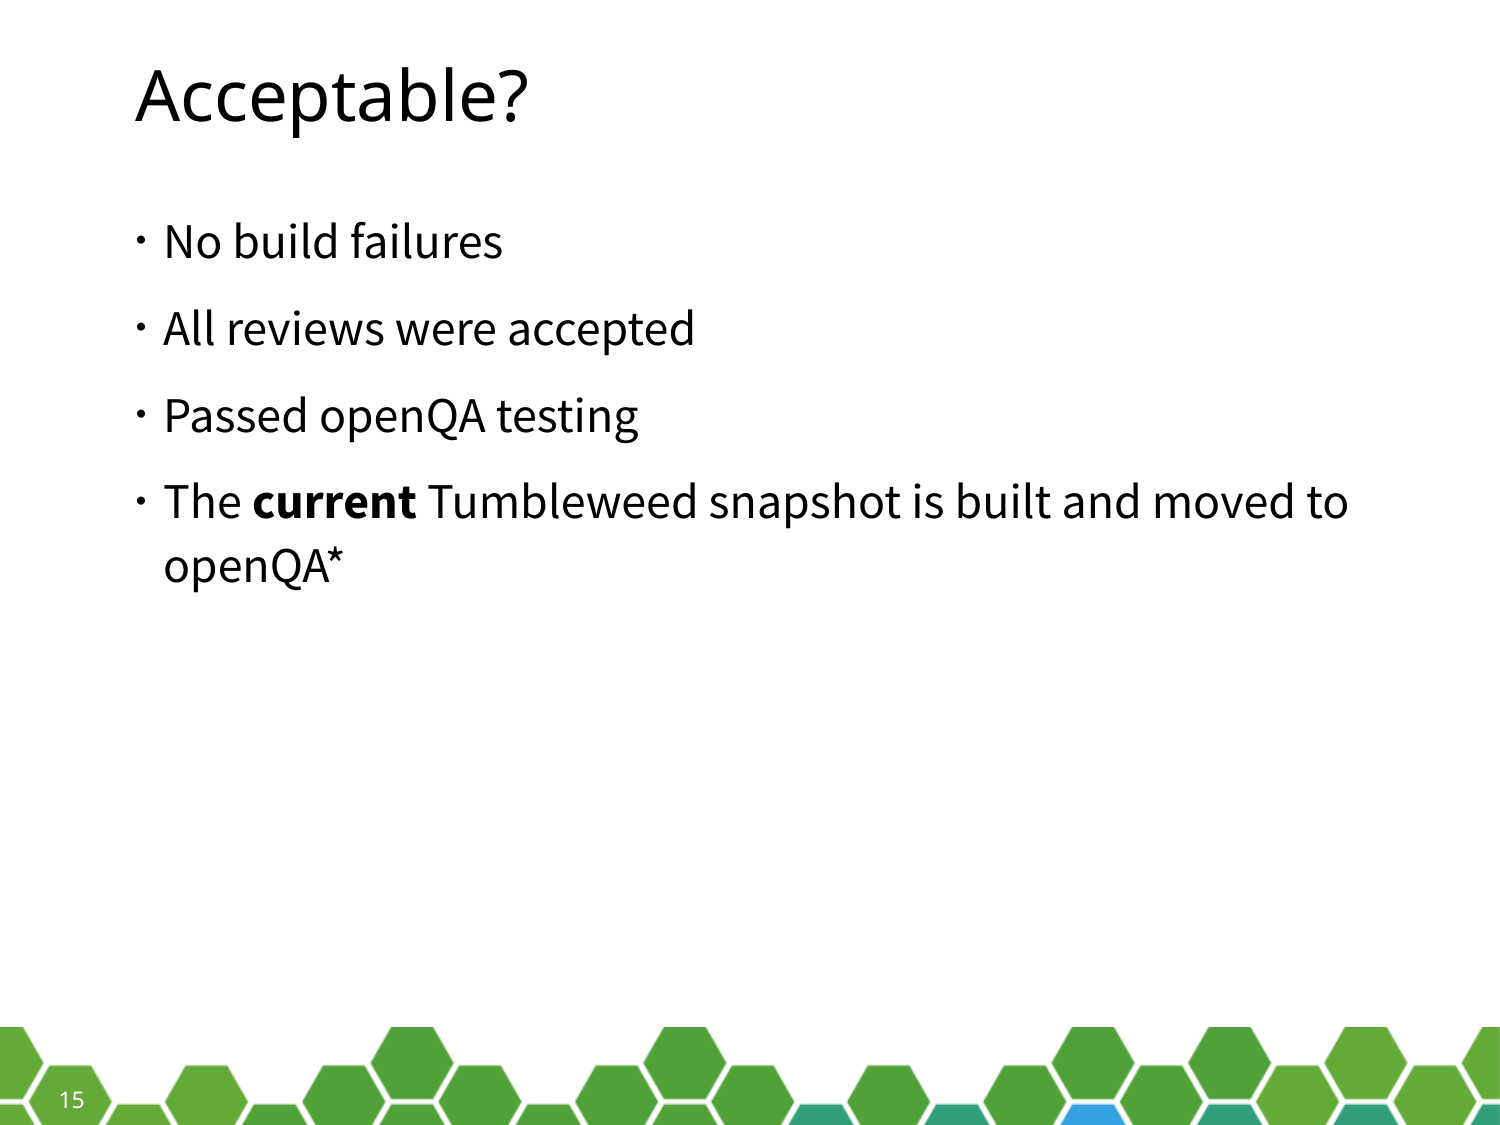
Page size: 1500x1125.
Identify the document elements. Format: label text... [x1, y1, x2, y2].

picture [0, 1027, 1500, 1125]
list No build failures All reviews were accepted Passed openQA testing The current Tumbleweed snapshot is built and moved to openQA* [135, 208, 1372, 862]
title Acceptable? [135, 12, 1372, 175]
